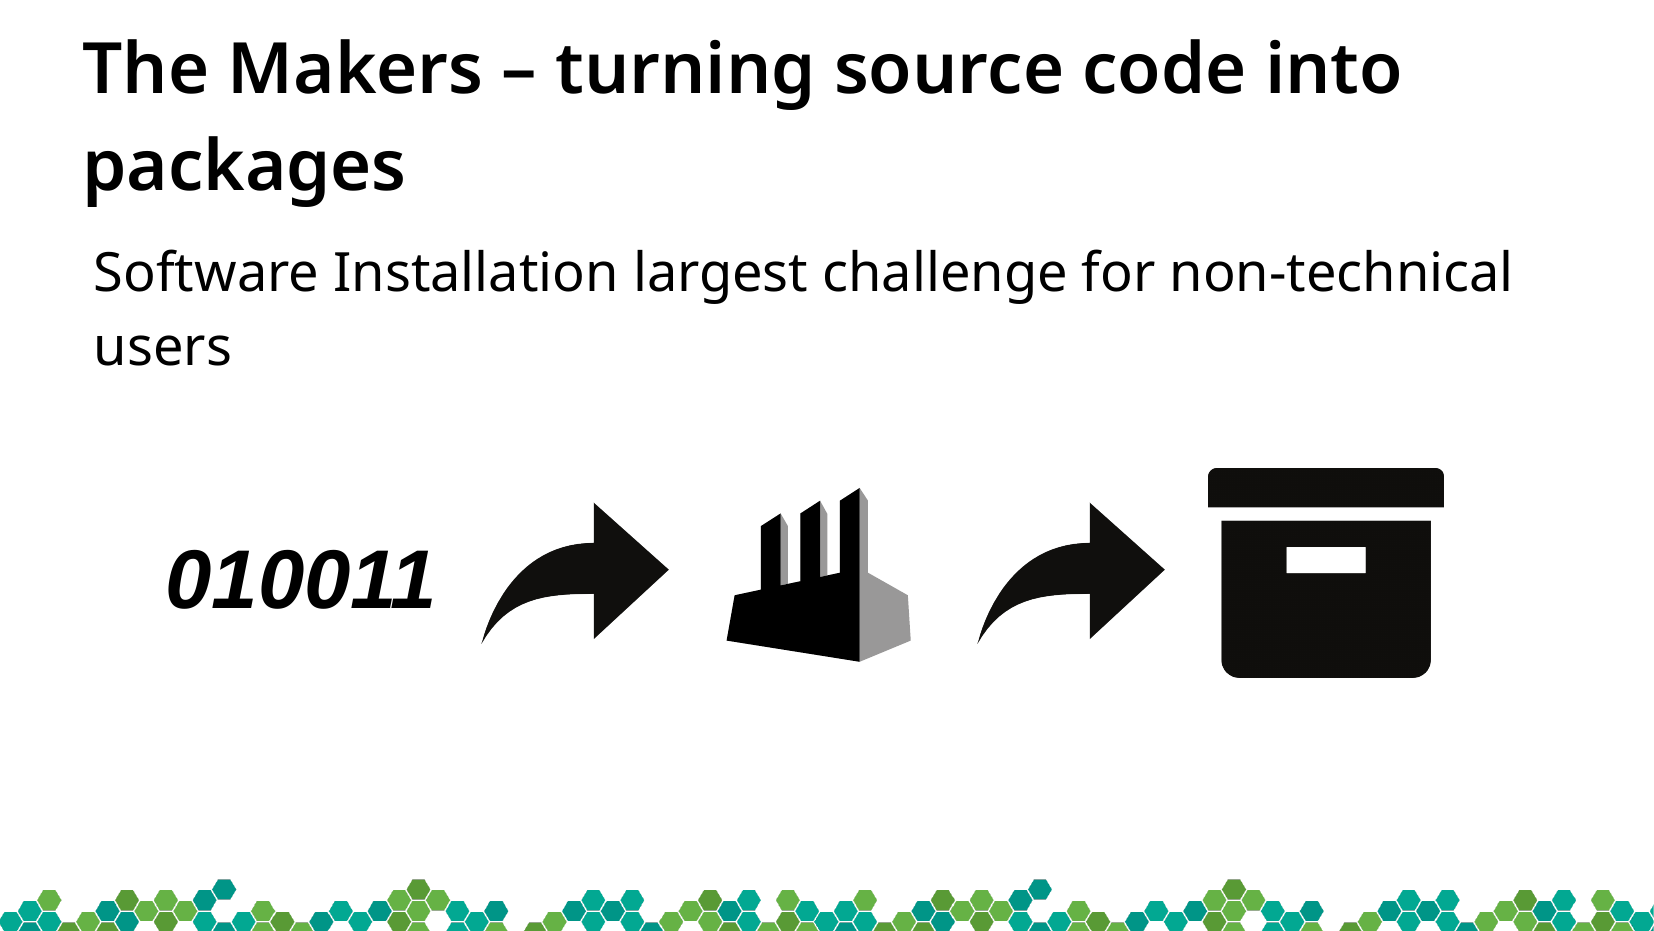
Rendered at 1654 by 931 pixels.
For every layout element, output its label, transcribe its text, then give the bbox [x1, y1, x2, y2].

picture [0, 871, 1654, 931]
picture [977, 502, 1165, 644]
picture [721, 482, 917, 668]
picture [481, 502, 669, 644]
list Software Installation largest challenge for non-technical users [93, 233, 1608, 849]
title The Makers – turning source code into packages [82, 37, 1571, 193]
text_box 010011 [151, 526, 497, 635]
picture [1208, 468, 1444, 678]
